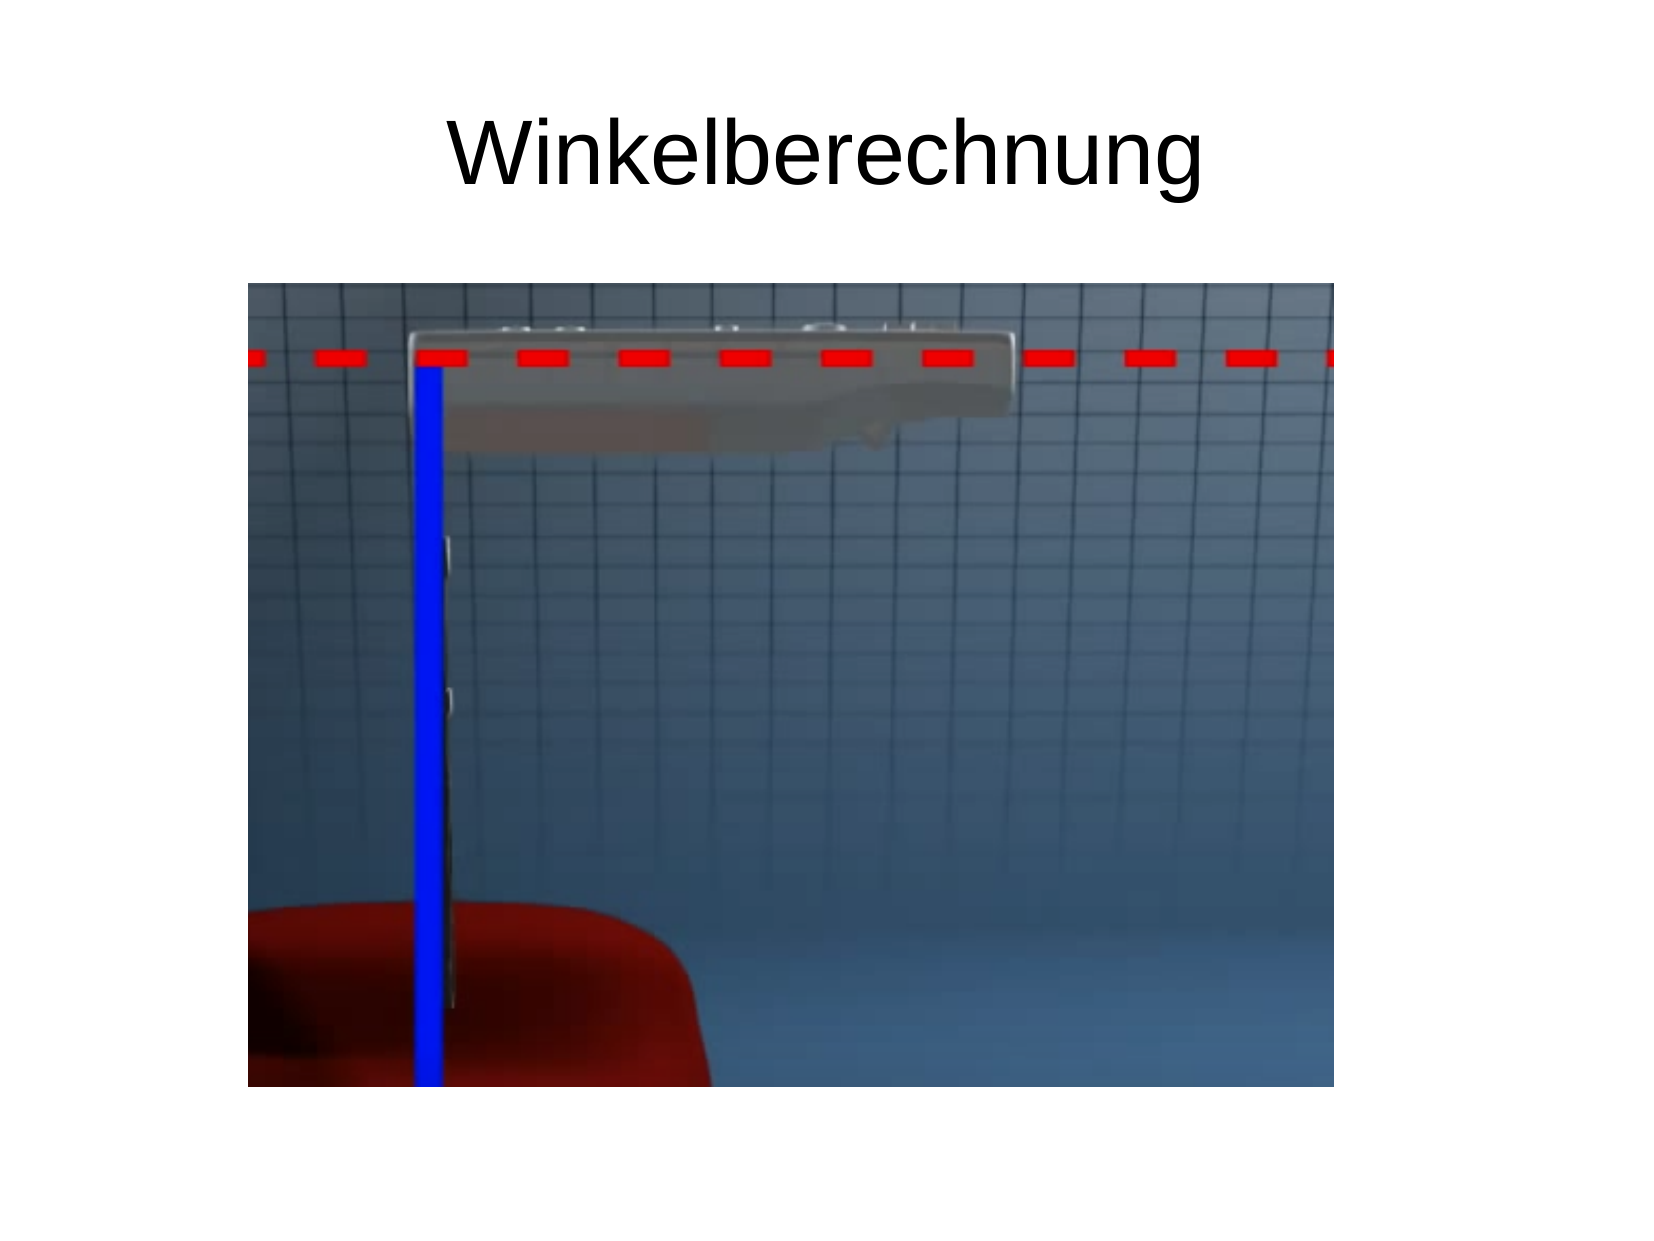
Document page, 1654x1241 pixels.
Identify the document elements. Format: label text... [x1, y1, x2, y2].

title Winkelberechnung [82, 49, 1571, 257]
picture [248, 283, 1334, 1087]
